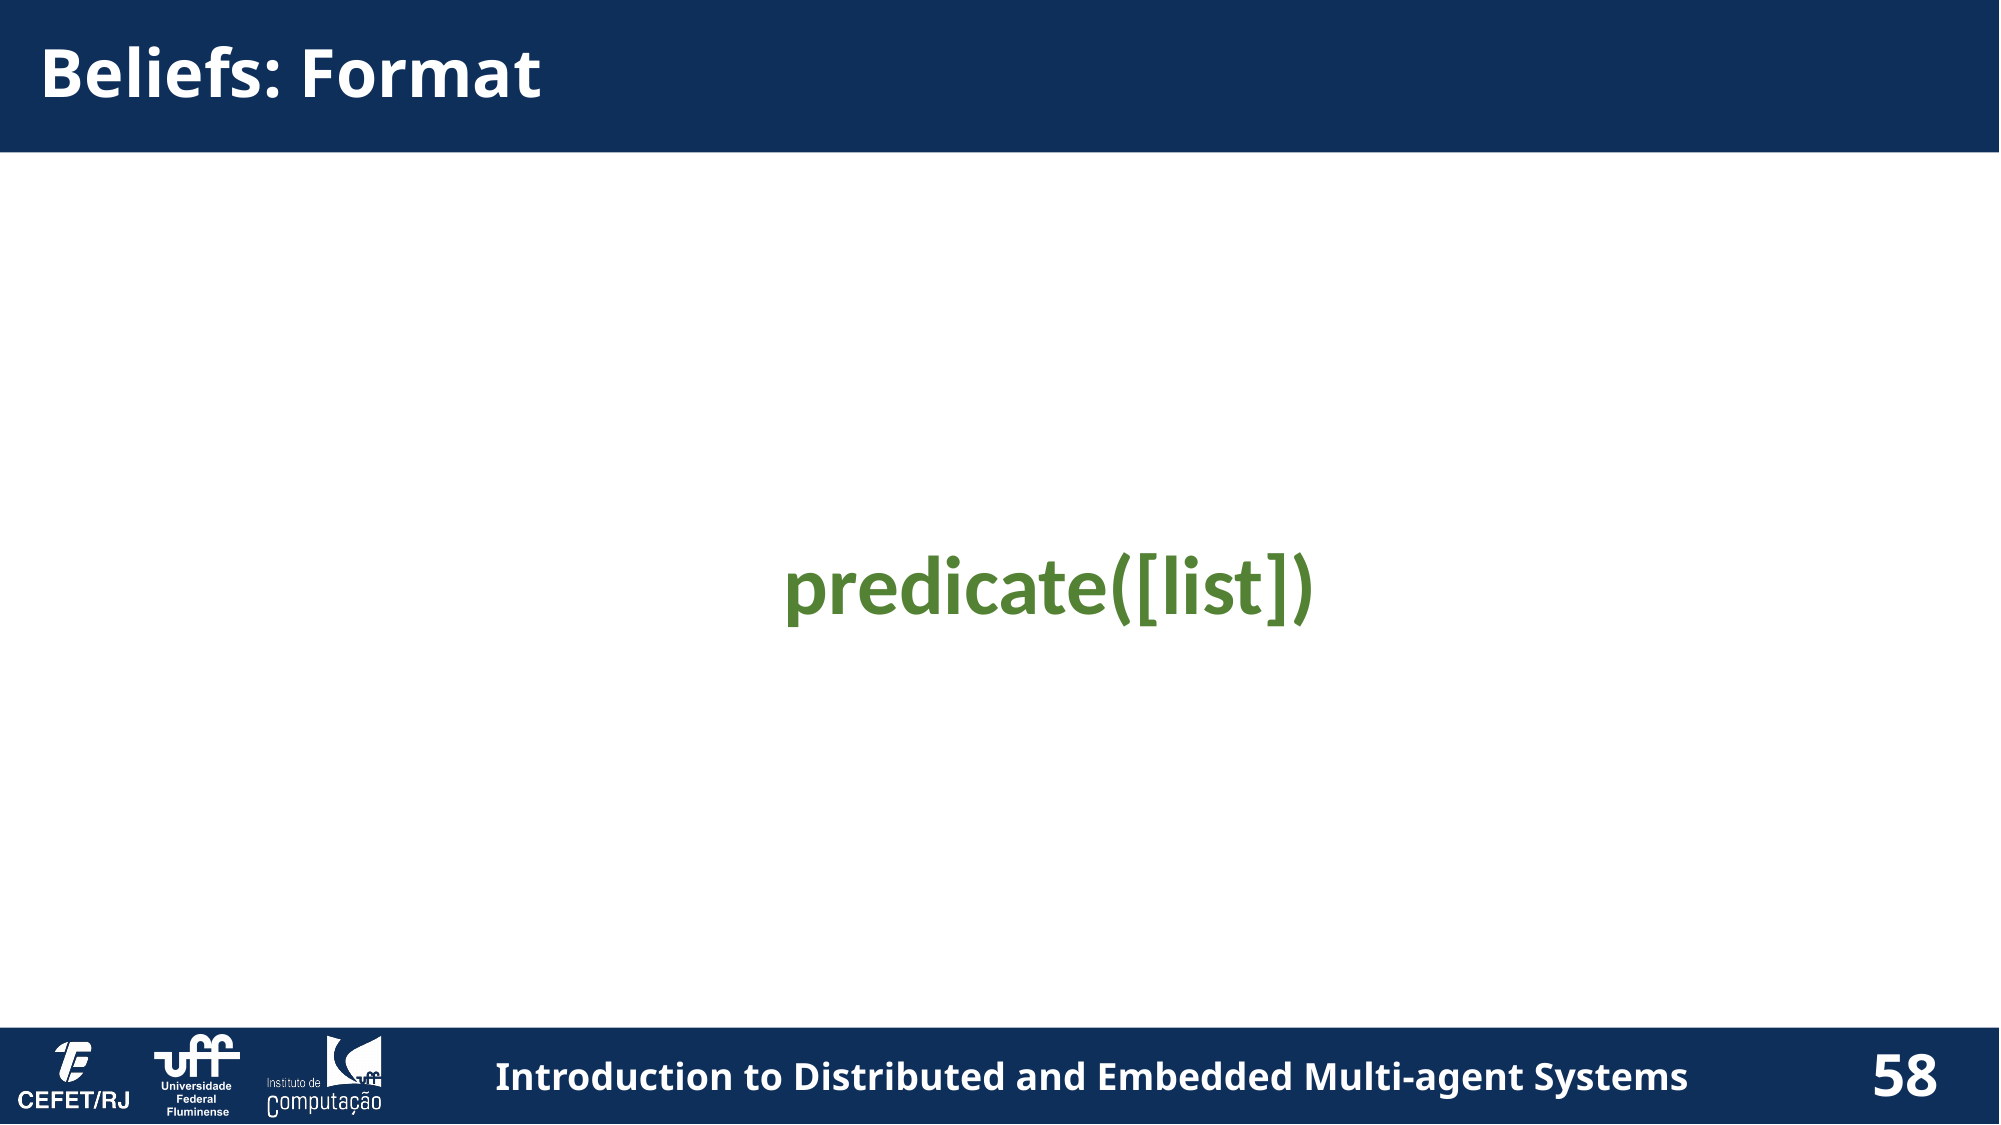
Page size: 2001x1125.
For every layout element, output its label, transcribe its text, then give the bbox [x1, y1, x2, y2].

text_box Beliefs: Format [25, 23, 1999, 119]
text_box predicate([list]) [212, 523, 1907, 639]
picture [265, 1033, 383, 1118]
picture [153, 1033, 241, 1121]
picture [18, 1021, 129, 1125]
